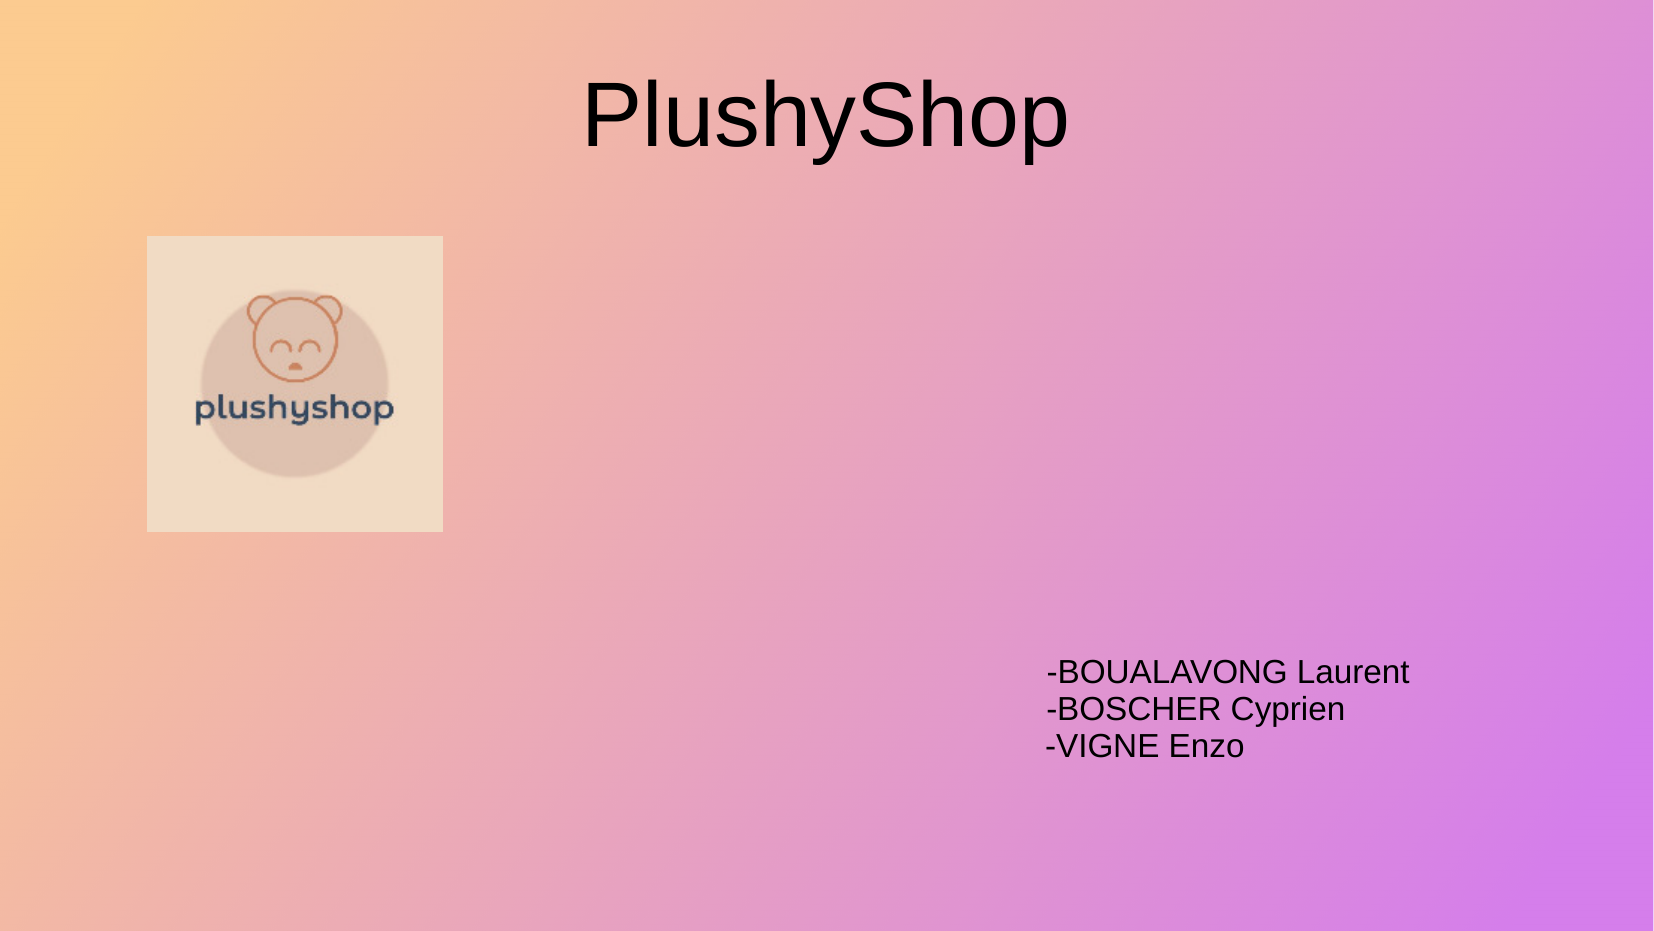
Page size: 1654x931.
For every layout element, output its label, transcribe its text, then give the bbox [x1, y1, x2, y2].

picture [0, 0, 1654, 931]
title PlushyShop [82, 37, 1571, 193]
subtitle -BOUALAVONG Laurent -BOSCHER Cyprien -VIGNE Enzo [885, 590, 1571, 827]
